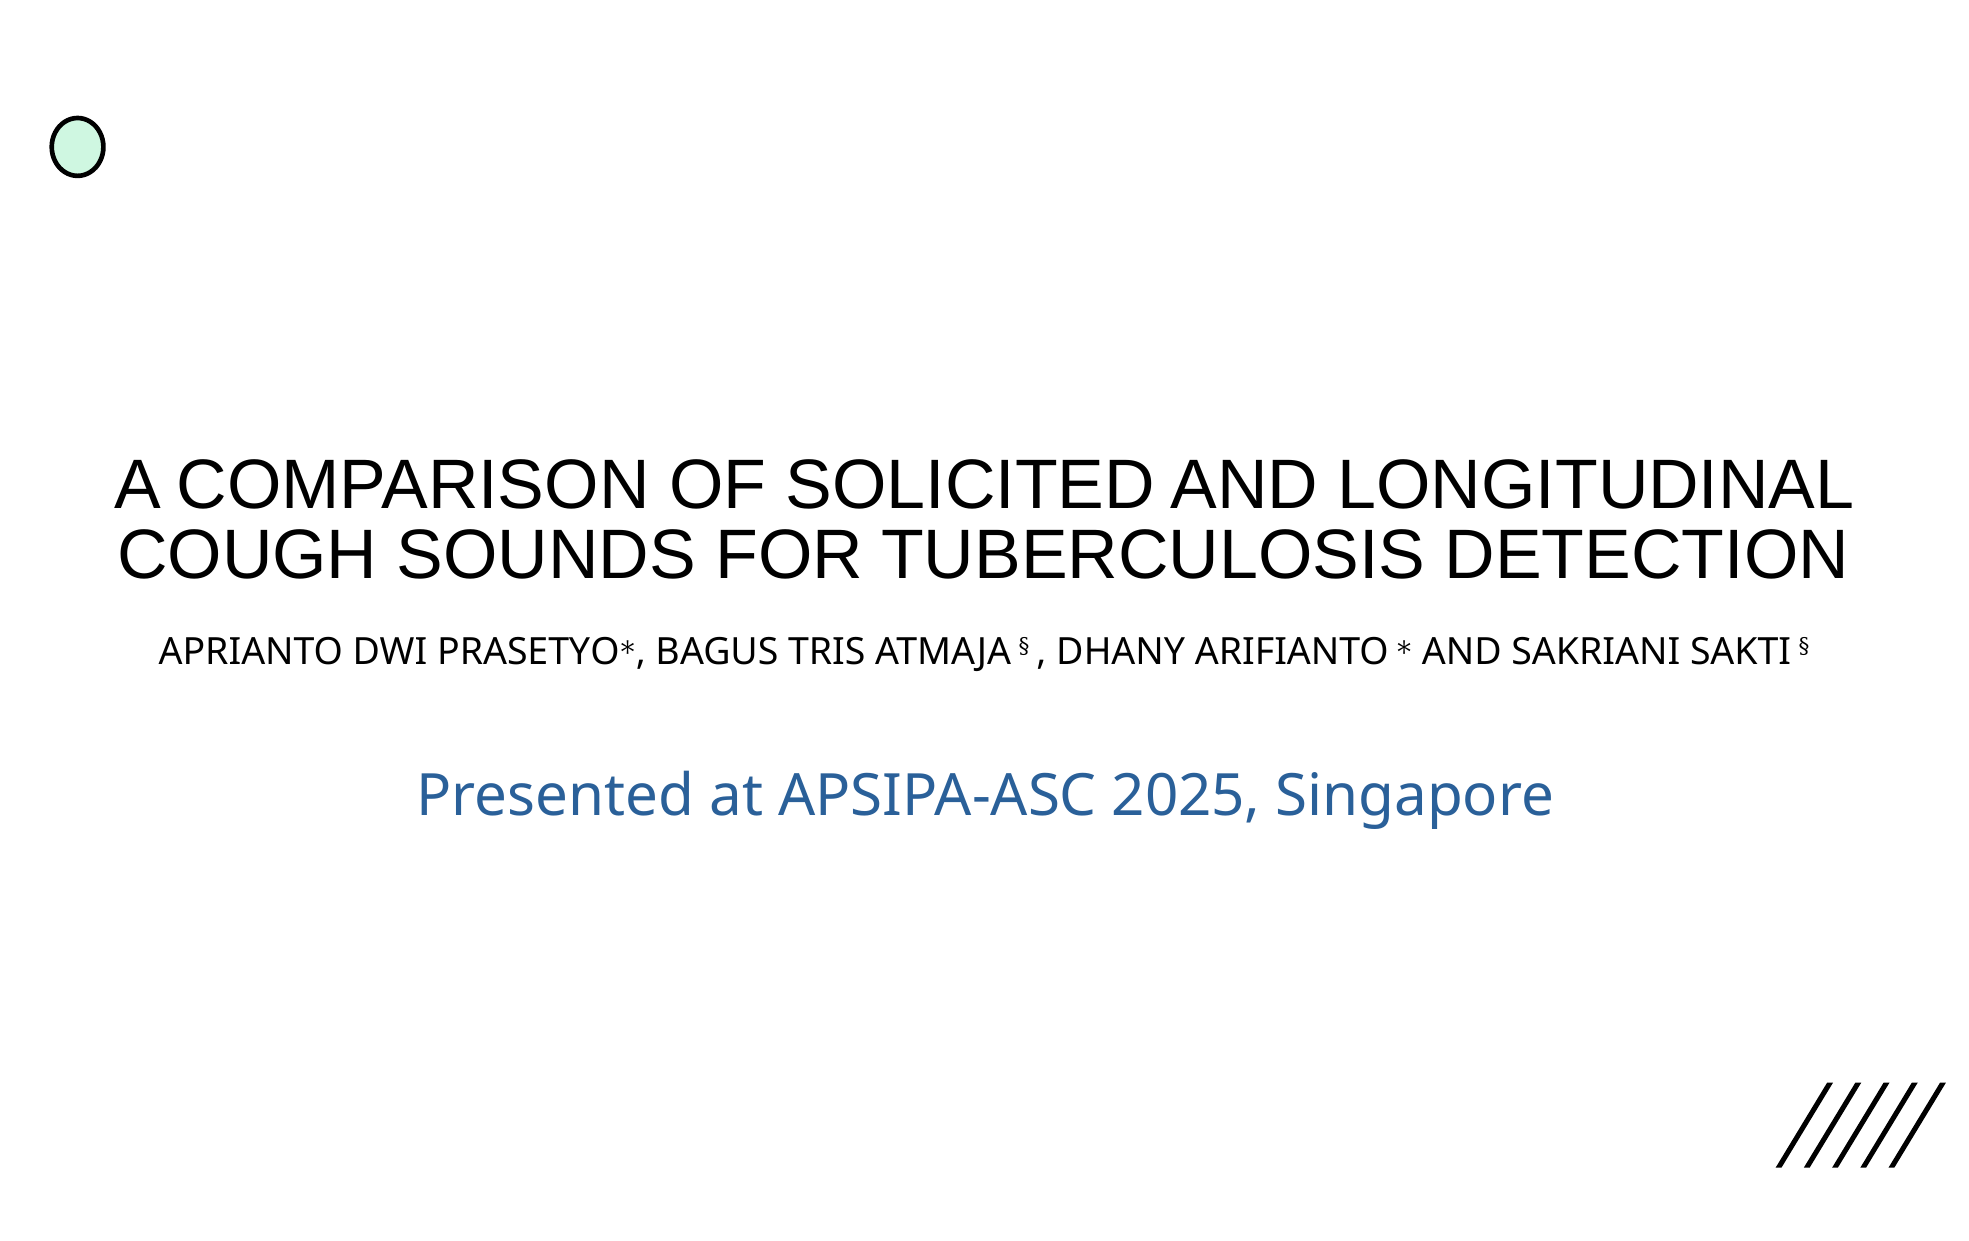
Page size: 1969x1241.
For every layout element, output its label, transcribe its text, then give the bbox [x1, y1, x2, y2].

text_box A Comparison of Solicited and Longitudinal Cough Sounds for Tuberculosis Detection [80, 444, 1888, 620]
text_box Aprianto Dwi Prasetyo∗, Bagus Tris Atmaja § , Dhany Arifianto ∗ and Sakriani Sakti § [17, 620, 1952, 734]
text_box Presented at APSIPA-ASC 2025, Singapore [410, 752, 1662, 833]
